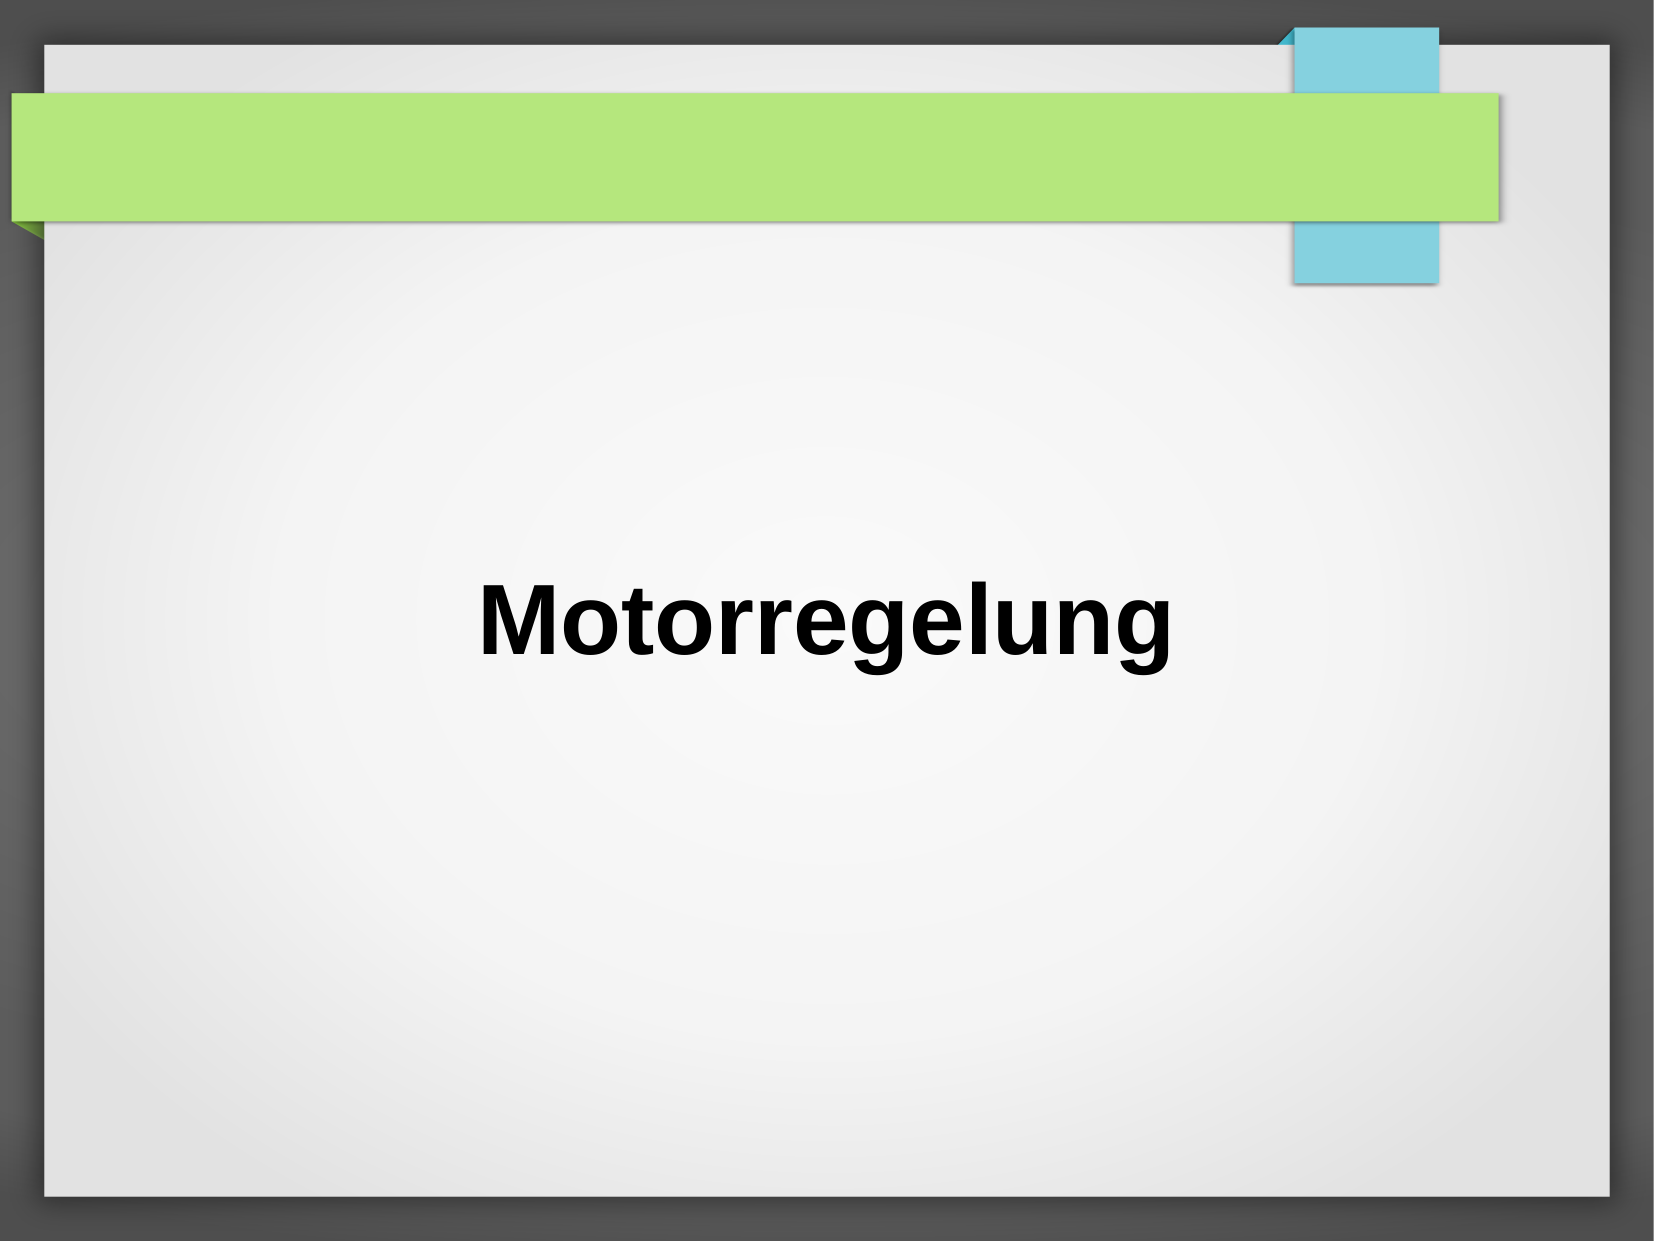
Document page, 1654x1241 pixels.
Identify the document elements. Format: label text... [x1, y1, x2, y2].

picture [0, 0, 1654, 1241]
subtitle Motorregelung [236, 346, 1418, 894]
